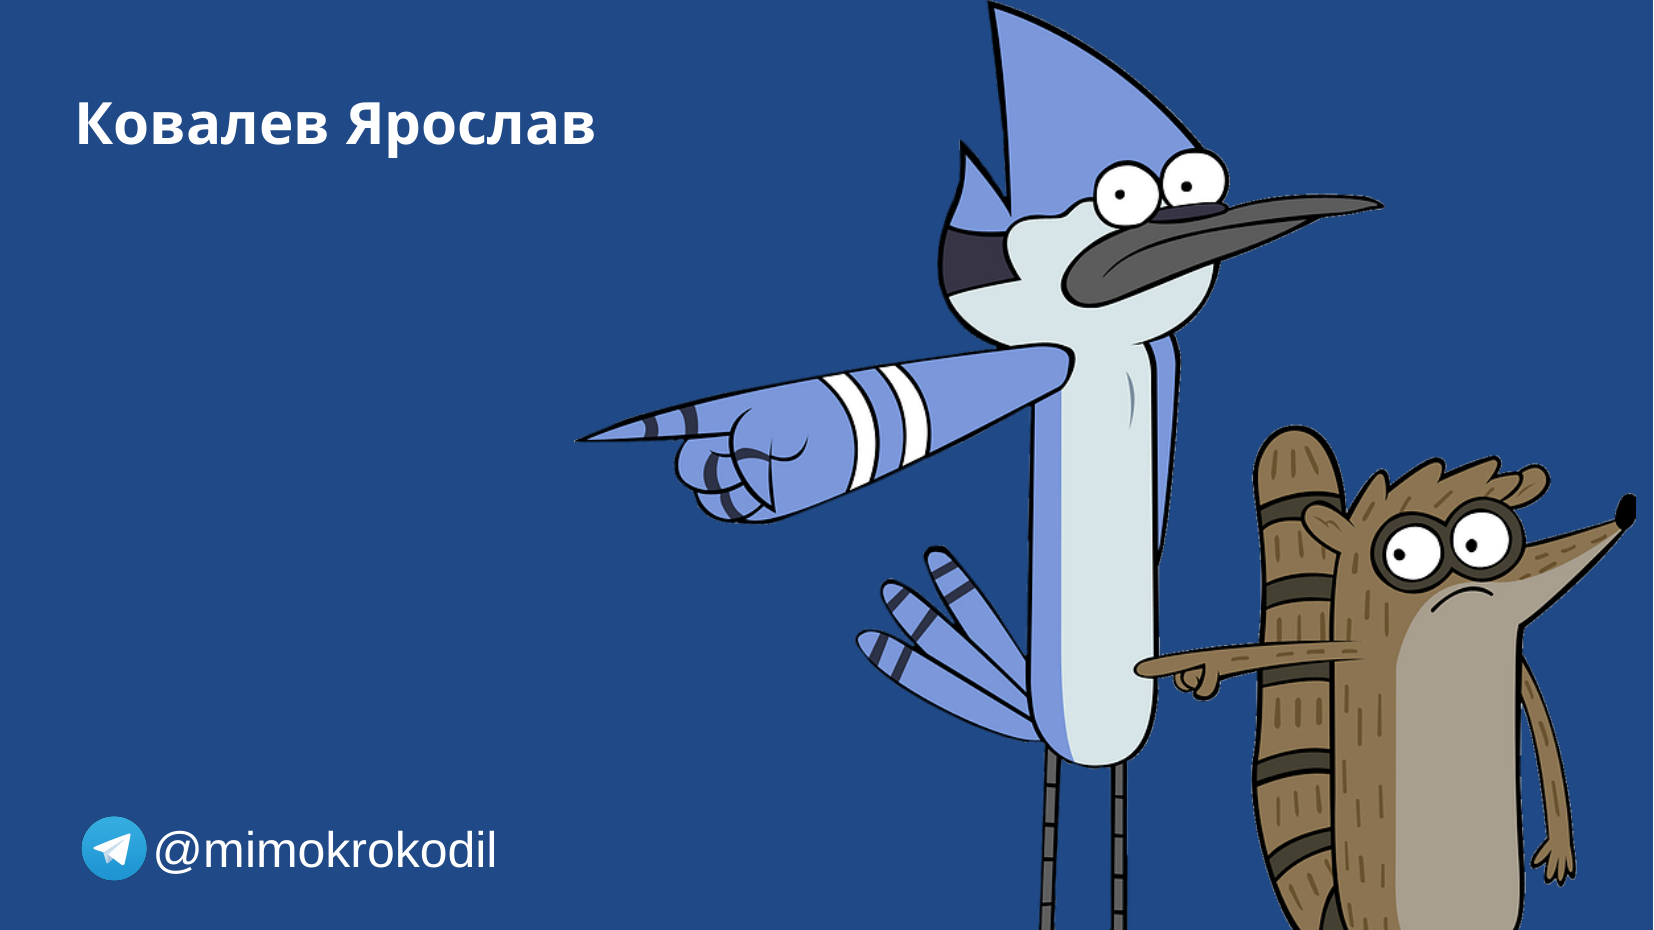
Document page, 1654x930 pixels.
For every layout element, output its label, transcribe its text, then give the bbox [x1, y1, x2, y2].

picture [78, 813, 151, 886]
picture [574, 0, 1636, 930]
text_box Ковалев Ярослав [60, 75, 574, 324]
text_box @mimokrokodil [151, 814, 541, 886]
